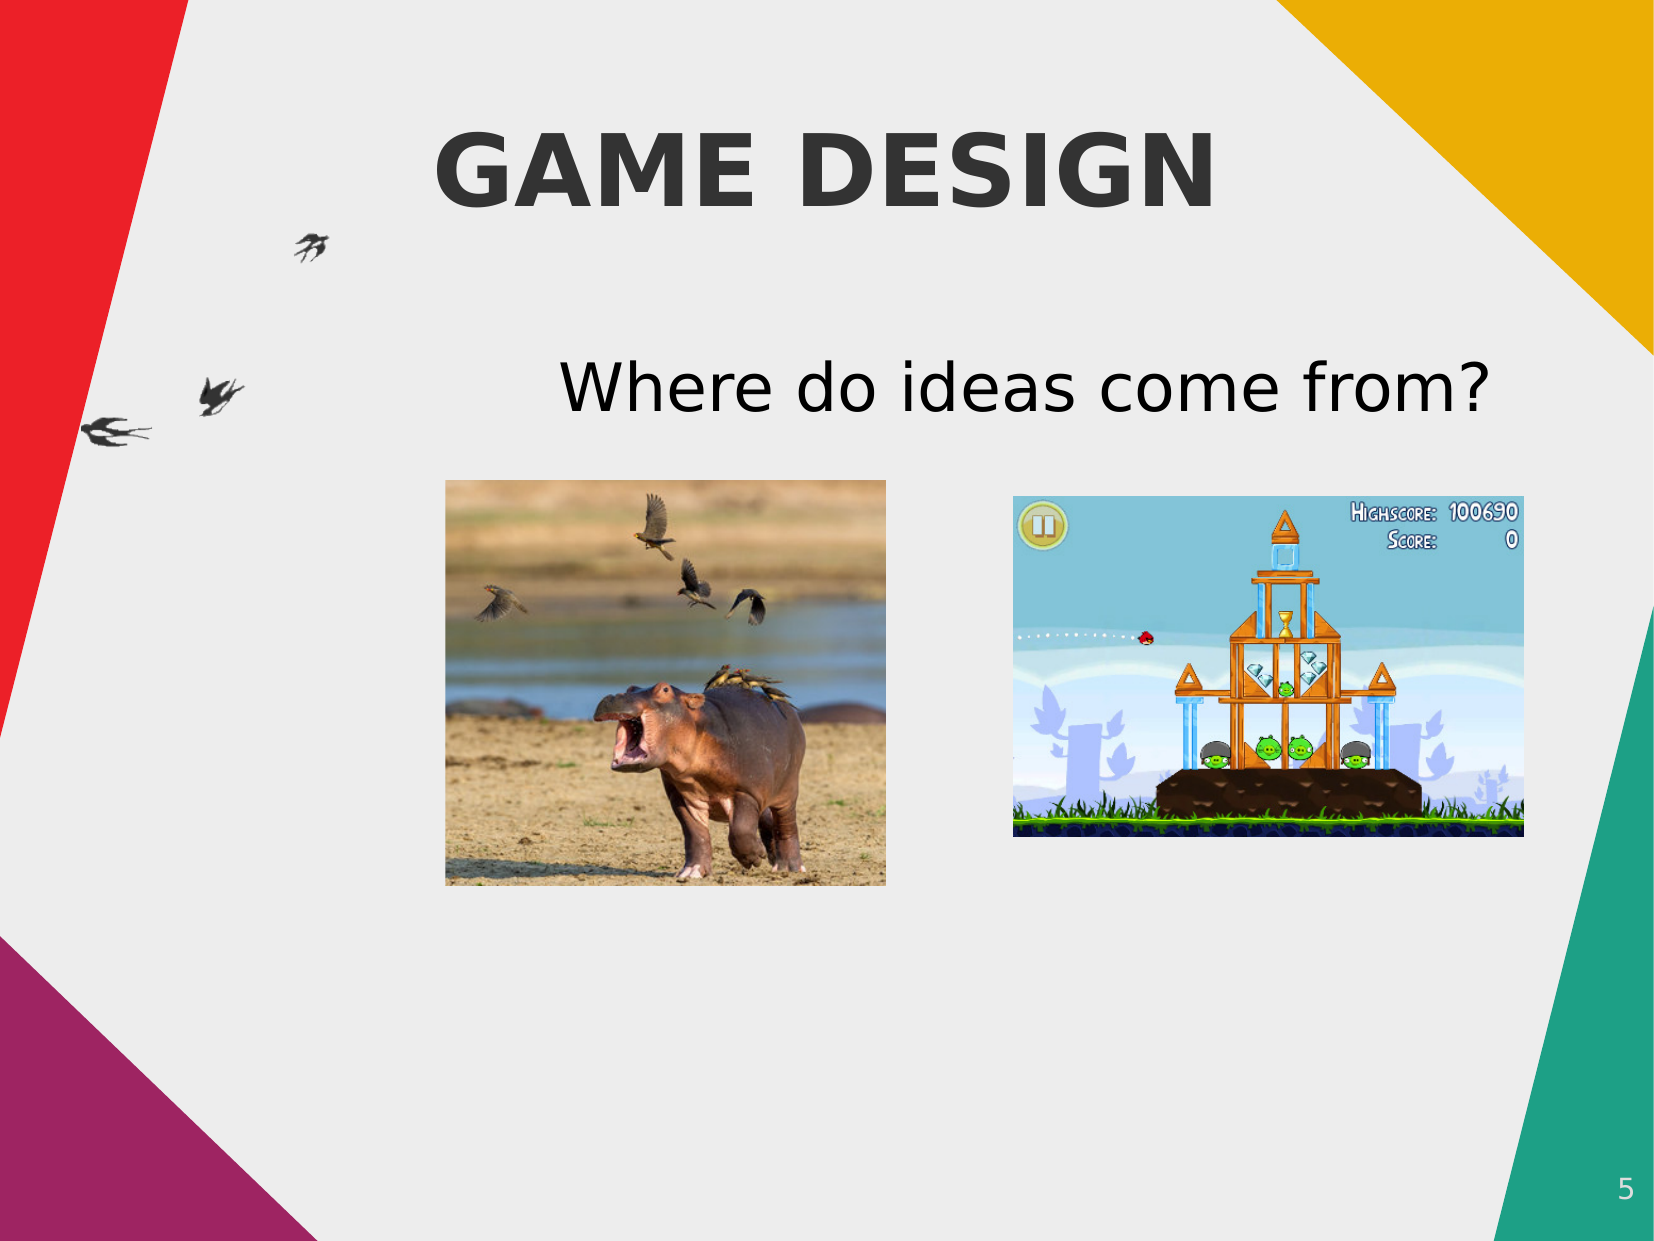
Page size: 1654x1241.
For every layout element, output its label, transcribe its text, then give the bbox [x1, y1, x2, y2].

title GAME DESIGN [114, 73, 1539, 271]
text_box Where do ideas come from? [543, 342, 1619, 461]
picture [1013, 496, 1524, 837]
picture [81, 200, 886, 886]
